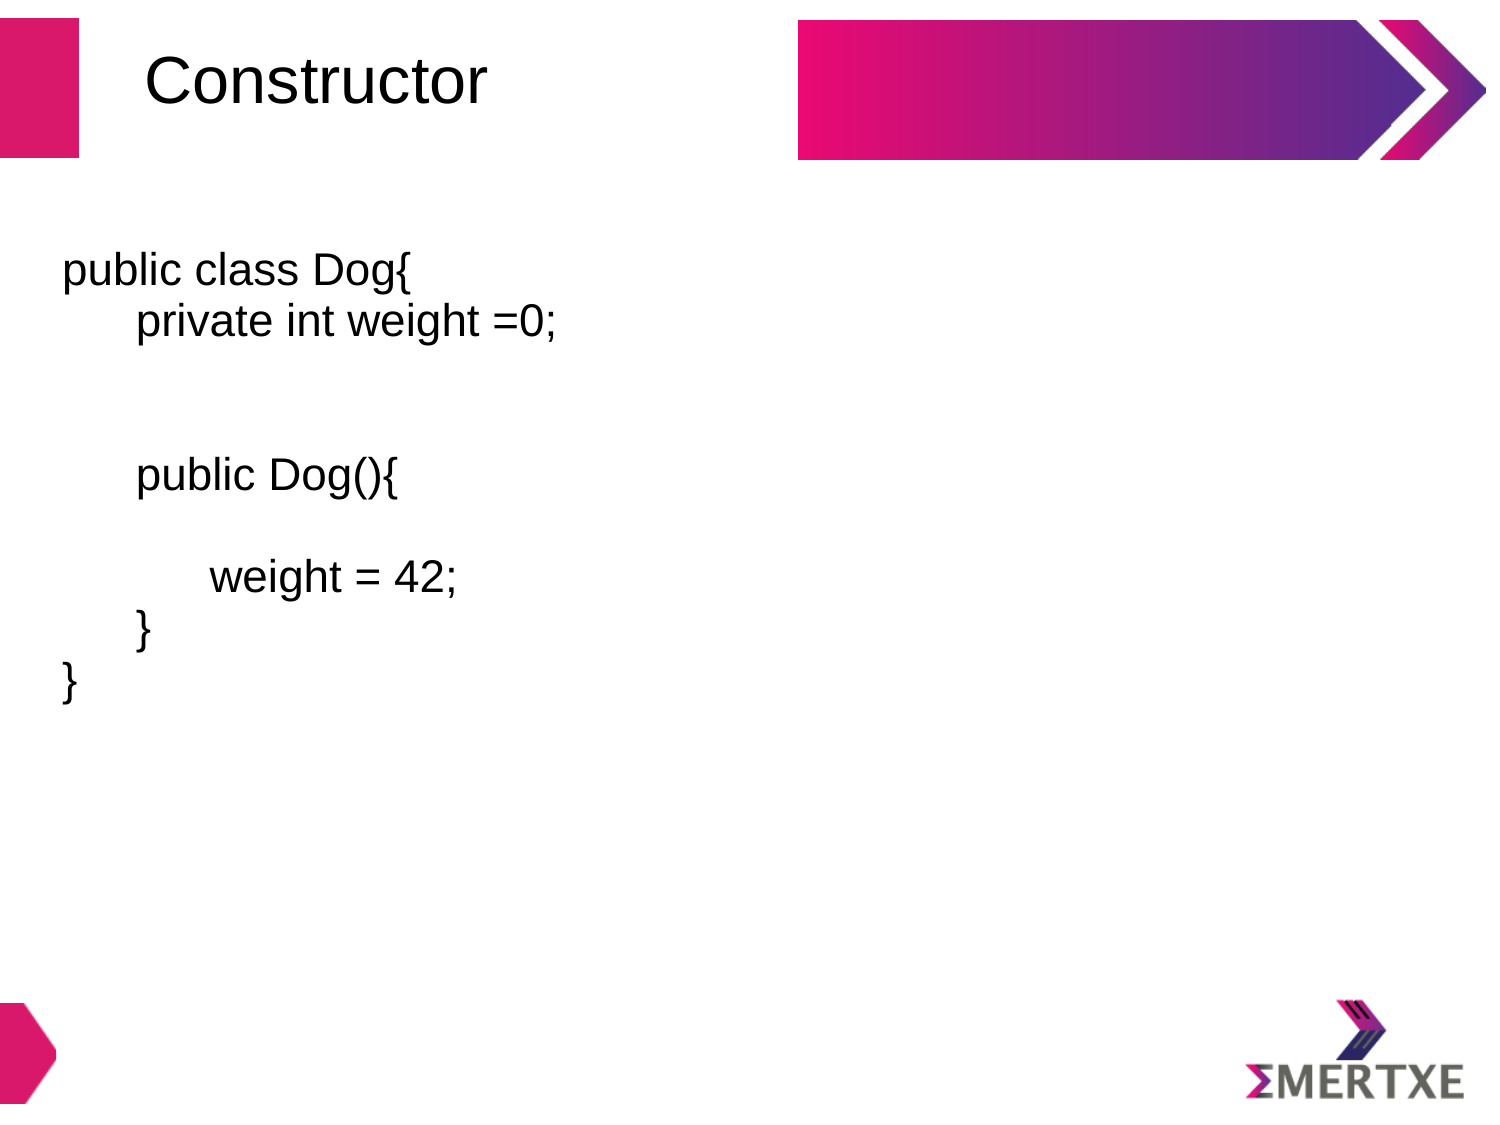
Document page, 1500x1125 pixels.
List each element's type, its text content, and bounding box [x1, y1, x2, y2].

text_box public class Dog{ private int weight =0; public Dog(){ weight = 42; } } [47, 236, 1430, 713]
text_box Constructor [129, 35, 686, 142]
picture [1245, 996, 1465, 1099]
picture [798, 20, 1486, 160]
